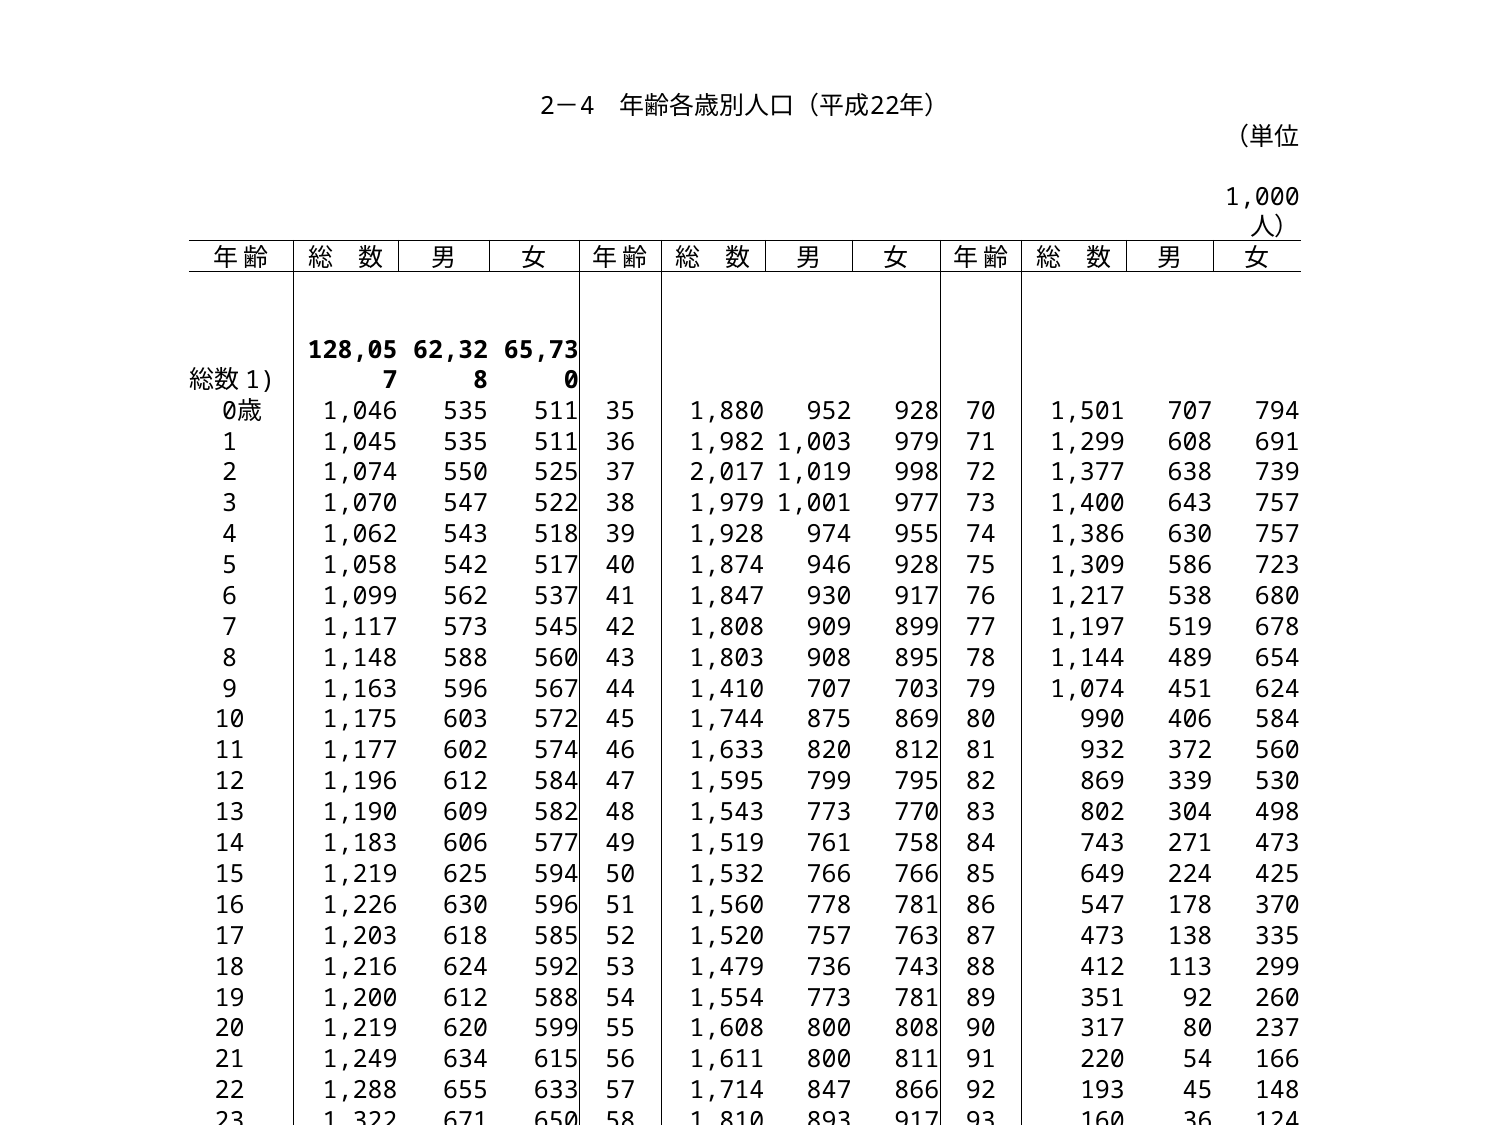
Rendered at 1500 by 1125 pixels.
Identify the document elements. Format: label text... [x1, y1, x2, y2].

table_cell [270, 795, 293, 826]
table_cell 37 [580, 455, 661, 486]
table_cell 12 [189, 764, 270, 795]
table_cell 5 [189, 548, 270, 579]
table_cell 596 [398, 671, 489, 702]
table_cell 1,744 [662, 702, 765, 733]
table_cell 93 [941, 1104, 1021, 1125]
table_cell 525 [489, 455, 579, 486]
table_cell 624 [1213, 671, 1301, 702]
table_cell 44 [580, 671, 661, 702]
table_cell （単位 1,000人） [1213, 120, 1301, 240]
table_cell 237 [1213, 1011, 1301, 1042]
table_cell 81 [941, 733, 1021, 764]
table_cell [1126, 120, 1213, 240]
table_cell 1,144 [1022, 640, 1126, 671]
table_cell 530 [1213, 764, 1301, 795]
table_cell 9 [189, 671, 270, 702]
table_cell 80 [1126, 1011, 1213, 1042]
table_cell 1,219 [294, 1011, 398, 1042]
table_cell 93 [969, 1113, 976, 1121]
table_cell 511 [489, 393, 579, 424]
table_cell 781 [853, 887, 940, 918]
table_cell 979 [853, 424, 940, 455]
table_cell 584 [1213, 702, 1301, 733]
table_cell 1,874 [662, 548, 765, 579]
table_cell 45 [1126, 1073, 1213, 1104]
table_cell 271 [1126, 826, 1213, 856]
table_cell 955 [853, 517, 940, 548]
table_cell 560 [1213, 733, 1301, 764]
table_cell 875 [765, 702, 853, 733]
table_cell 1,880 [662, 393, 765, 424]
table_cell [270, 393, 293, 424]
table_cell 691 [1213, 424, 1301, 455]
table_cell [941, 332, 1021, 393]
table_cell 498 [1213, 795, 1301, 826]
table_cell 535 [398, 393, 489, 424]
table_cell 57 [580, 1073, 661, 1104]
table_cell 547 [1022, 887, 1126, 918]
table_cell 1,501 [1022, 393, 1126, 424]
table_cell 1 [189, 424, 270, 455]
table_cell 0歳 [189, 393, 270, 424]
table_cell [853, 120, 940, 240]
table_cell 707 [1126, 393, 1213, 424]
table_cell 990 [1022, 702, 1126, 733]
table_cell 1,099 [294, 579, 398, 609]
table_cell 1,196 [294, 764, 398, 795]
table_cell 1,217 [1022, 579, 1126, 609]
table_cell [1213, 332, 1301, 393]
table_cell 73 [941, 486, 1021, 517]
table_cell 78 [941, 640, 1021, 671]
table_cell 761 [765, 826, 853, 856]
table_cell 70 [941, 393, 1021, 424]
table_cell [293, 120, 398, 240]
table_cell 92 [941, 1073, 1021, 1104]
table_cell 76 [941, 579, 1021, 609]
table_cell 930 [765, 579, 853, 609]
table_cell 612 [398, 764, 489, 795]
table_cell 766 [853, 856, 940, 887]
table_cell 1,045 [294, 424, 398, 455]
table_cell 847 [765, 1073, 853, 1104]
table_cell 1,183 [294, 826, 398, 856]
table_cell 299 [1213, 949, 1301, 980]
table_cell 55 [580, 1011, 661, 1042]
table_cell 650 [489, 1104, 579, 1125]
table_cell 16 [189, 887, 270, 918]
table_cell 85 [941, 856, 1021, 887]
table_cell 1,216 [294, 949, 398, 980]
table_cell 766 [765, 856, 853, 887]
table_cell 1,979 [662, 486, 765, 517]
table_cell 160 [1022, 1104, 1126, 1125]
table_cell 128,057 [294, 332, 398, 393]
table_cell 678 [1213, 609, 1301, 640]
table_cell 372 [1126, 733, 1213, 764]
table_cell 946 [765, 548, 853, 579]
table_cell 618 [398, 918, 489, 949]
table_cell 522 [489, 486, 579, 517]
table_cell 615 [489, 1042, 579, 1073]
table_cell 18 [189, 949, 270, 980]
table_cell [1022, 332, 1126, 393]
table_cell 535 [398, 424, 489, 455]
table_cell 1,288 [294, 1073, 398, 1104]
table_cell [1126, 272, 1213, 332]
table_cell 総 数 [294, 241, 398, 271]
table_cell 586 [1126, 548, 1213, 579]
table_cell 649 [1022, 856, 1126, 887]
table_cell 550 [398, 455, 489, 486]
table_cell 743 [1022, 826, 1126, 856]
table_cell [580, 120, 661, 240]
table_cell 62,328 [398, 332, 489, 393]
table_cell 1,200 [294, 980, 398, 1011]
table_cell [270, 1042, 293, 1073]
table_header 2－4 年齢各歳別人口（平成22年） [189, 89, 1301, 120]
table_cell 866 [853, 1073, 940, 1104]
table_cell 46 [580, 733, 661, 764]
table_cell 608 [1126, 424, 1213, 455]
table_cell 65,730 [489, 332, 579, 393]
table_cell 47 [580, 764, 661, 795]
table_cell 707 [765, 671, 853, 702]
table_cell [941, 272, 1021, 332]
table_cell 634 [398, 1042, 489, 1073]
table_cell 820 [765, 733, 853, 764]
table_cell 1,070 [294, 486, 398, 517]
table_cell 928 [853, 393, 940, 424]
table_cell 1,249 [294, 1042, 398, 1073]
table_cell 588 [489, 980, 579, 1011]
table_cell 800 [765, 1042, 853, 1073]
table_cell 633 [489, 1073, 579, 1104]
table_cell 1,928 [662, 517, 765, 548]
table_cell [1126, 332, 1213, 393]
table_cell [270, 980, 293, 1011]
table_cell 743 [853, 949, 940, 980]
table_cell [853, 332, 940, 393]
table_cell 917 [853, 1104, 940, 1125]
table_cell 84 [941, 826, 1021, 856]
table_cell [189, 272, 270, 332]
table_cell 79 [941, 671, 1021, 702]
table_cell 802 [1022, 795, 1126, 826]
table_cell 80 [941, 702, 1021, 733]
table_cell 1,117 [294, 609, 398, 640]
table_cell 609 [398, 795, 489, 826]
table_cell 778 [765, 887, 853, 918]
table_cell [580, 332, 661, 393]
table_cell 35 [580, 393, 661, 424]
table_cell 425 [1213, 856, 1301, 887]
table_cell [270, 1073, 293, 1104]
table_cell [270, 120, 293, 240]
table_cell [580, 272, 661, 332]
table_cell 537 [489, 579, 579, 609]
table_cell 91 [941, 1042, 1021, 1073]
table_cell 1,386 [1022, 517, 1126, 548]
table_cell 43 [580, 640, 661, 671]
table_cell 1,543 [662, 795, 765, 826]
table_cell 812 [853, 733, 940, 764]
table_cell 49 [580, 826, 661, 856]
table_cell 928 [853, 548, 940, 579]
table_cell 138 [1126, 918, 1213, 949]
table_cell 795 [853, 764, 940, 795]
table_cell 451 [1126, 671, 1213, 702]
table_cell [765, 332, 853, 393]
table_cell 1,377 [1022, 455, 1126, 486]
table_cell 17 [189, 918, 270, 949]
table_cell 1,197 [1022, 609, 1126, 640]
table_cell 1,595 [662, 764, 765, 795]
table_cell 406 [1126, 702, 1213, 733]
table_cell 36 [1126, 1104, 1213, 1125]
table_cell [270, 826, 293, 856]
table_cell 1,175 [294, 702, 398, 733]
table_cell 39 [580, 517, 661, 548]
table_cell 53 [580, 949, 661, 980]
table_cell 1,163 [294, 671, 398, 702]
table_cell 799 [765, 764, 853, 795]
table_cell 58 [580, 1104, 661, 1125]
table_cell 757 [1213, 486, 1301, 517]
table_cell 113 [1126, 949, 1213, 980]
table_cell 582 [489, 795, 579, 826]
table_cell 1,633 [662, 733, 765, 764]
table_cell 1,309 [1022, 548, 1126, 579]
table_cell 917 [853, 579, 940, 609]
table_cell 895 [853, 640, 940, 671]
table_cell 87 [941, 918, 1021, 949]
table_cell 899 [853, 609, 940, 640]
table_cell [1213, 272, 1301, 332]
table_cell 567 [489, 671, 579, 702]
table_cell 74 [941, 517, 1021, 548]
table_cell 603 [398, 702, 489, 733]
table_cell 339 [1126, 764, 1213, 795]
table_cell 543 [398, 517, 489, 548]
table_cell 56 [580, 1042, 661, 1073]
table_cell 998 [853, 455, 940, 486]
table_cell 643 [1126, 486, 1213, 517]
table_cell 女 [490, 241, 579, 271]
table_cell [489, 272, 579, 332]
table_cell 総数 1) [189, 332, 293, 393]
table_cell 1,190 [294, 795, 398, 826]
table_cell 473 [1022, 918, 1126, 949]
table_cell 952 [765, 393, 853, 424]
table_cell 1,019 [765, 455, 853, 486]
table_cell 489 [1126, 640, 1213, 671]
table_cell 588 [398, 640, 489, 671]
table_cell 1,608 [662, 1011, 765, 1042]
table_cell [270, 949, 293, 980]
table_cell 224 [1126, 856, 1213, 887]
table_cell 585 [489, 918, 579, 949]
table_cell [398, 272, 489, 332]
table_cell 6 [189, 579, 270, 609]
table_cell 4 [189, 517, 270, 548]
table_cell 1,074 [294, 455, 398, 486]
table_cell 2,017 [662, 455, 765, 486]
table_cell [270, 733, 293, 764]
table_cell 88 [941, 949, 1021, 980]
table_cell 1,177 [294, 733, 398, 764]
table_cell 573 [398, 609, 489, 640]
table_cell 370 [1213, 887, 1301, 918]
table_cell 1,003 [765, 424, 853, 455]
table_cell 517 [489, 548, 579, 579]
table_cell 770 [853, 795, 940, 826]
table_cell 72 [941, 455, 1021, 486]
table_cell 1,001 [765, 486, 853, 517]
table_cell 592 [489, 949, 579, 980]
table_cell 908 [765, 640, 853, 671]
table_cell 625 [398, 856, 489, 887]
table_cell [662, 272, 765, 332]
table_cell 335 [1213, 918, 1301, 949]
table_cell 594 [489, 856, 579, 887]
table_cell 317 [1022, 1011, 1126, 1042]
table_cell 83 [941, 795, 1021, 826]
table_cell 473 [1213, 826, 1301, 856]
table_cell 15 [189, 856, 270, 887]
table_cell 20 [189, 1011, 270, 1042]
table_cell 1,400 [1022, 486, 1126, 517]
table_cell 48 [580, 795, 661, 826]
table_cell 86 [941, 887, 1021, 918]
table_cell 800 [765, 1011, 853, 1042]
table_cell 52 [580, 918, 661, 949]
table_cell 1,410 [662, 671, 765, 702]
table_cell 545 [489, 609, 579, 640]
table_cell 577 [489, 826, 579, 856]
table_cell 23 [189, 1104, 270, 1125]
table_cell 14 [189, 826, 270, 856]
table_cell 男 [399, 241, 489, 271]
table_cell [270, 702, 293, 733]
table_cell [661, 120, 765, 240]
table_cell [489, 120, 580, 240]
table_cell [1022, 120, 1126, 240]
table_cell [294, 272, 398, 332]
table_cell 869 [853, 702, 940, 733]
table_cell 77 [941, 609, 1021, 640]
table_cell 1,074 [1022, 671, 1126, 702]
table_cell 1,299 [1022, 424, 1126, 455]
table_cell 974 [765, 517, 853, 548]
table_cell 1,519 [662, 826, 765, 856]
table_cell 624 [398, 949, 489, 980]
table_cell [270, 548, 293, 579]
table_cell 42 [580, 609, 661, 640]
table_cell 654 [1213, 640, 1301, 671]
table_cell 1,611 [662, 1042, 765, 1073]
table_cell 304 [1126, 795, 1213, 826]
table_cell 総 数 [1022, 241, 1126, 271]
table_cell [765, 120, 853, 240]
table_cell 620 [398, 1011, 489, 1042]
table_cell 1,808 [662, 609, 765, 640]
table_cell [398, 120, 489, 240]
table_cell 758 [853, 826, 940, 856]
table_cell [270, 887, 293, 918]
table_cell 1,062 [294, 517, 398, 548]
table_cell 547 [398, 486, 489, 517]
table_cell 739 [1213, 455, 1301, 486]
table_cell 1,046 [294, 393, 398, 424]
table_cell 260 [1213, 980, 1301, 1011]
table_cell [662, 332, 765, 393]
table_cell 1,322 [294, 1104, 398, 1125]
table_cell 7 [189, 609, 270, 640]
table_cell 女 [853, 241, 940, 271]
table_cell 519 [1126, 609, 1213, 640]
table_cell [853, 272, 940, 332]
table_cell 538 [1126, 579, 1213, 609]
table_cell 54 [580, 980, 661, 1011]
table_cell 757 [765, 918, 853, 949]
table_cell [940, 120, 1022, 240]
table_cell 680 [1213, 579, 1301, 609]
table_cell [270, 486, 293, 517]
table_cell 13 [189, 795, 270, 826]
table_cell 75 [941, 548, 1021, 579]
table_cell 596 [489, 887, 579, 918]
table_cell 763 [853, 918, 940, 949]
table_cell 82 [941, 764, 1021, 795]
table_cell 女 [1214, 241, 1301, 271]
table_cell [270, 424, 293, 455]
table_cell 574 [489, 733, 579, 764]
table_cell [270, 455, 293, 486]
table_cell 36 [1201, 1119, 1208, 1125]
table_cell 220 [1022, 1042, 1126, 1073]
table_cell 1,714 [662, 1073, 765, 1104]
table_cell 630 [1126, 517, 1213, 548]
table_cell 412 [1022, 949, 1126, 980]
table_cell 148 [1213, 1073, 1301, 1104]
table_cell 年 齢 [941, 241, 1021, 271]
table_cell 584 [489, 764, 579, 795]
table_cell 893 [765, 1104, 853, 1125]
table_cell 932 [1022, 733, 1126, 764]
table_cell 773 [765, 795, 853, 826]
table_cell 178 [1126, 887, 1213, 918]
table_cell 51 [580, 887, 661, 918]
table_cell [1022, 272, 1126, 332]
table_cell [270, 1104, 293, 1125]
table_cell 977 [853, 486, 940, 517]
table_cell [189, 120, 270, 240]
table_cell 166 [1213, 1042, 1301, 1073]
table_cell 22 [189, 1073, 270, 1104]
table_cell 606 [398, 826, 489, 856]
table_cell 671 [398, 1104, 489, 1125]
table_cell 54 [1126, 1042, 1213, 1073]
table_cell [270, 764, 293, 795]
table_cell 年 齢 [189, 241, 293, 271]
table_cell [270, 517, 293, 548]
table_cell [765, 272, 853, 332]
table_cell 655 [398, 1073, 489, 1104]
table_cell 1,982 [662, 424, 765, 455]
table_cell [270, 671, 293, 702]
table_cell 男 [1127, 241, 1213, 271]
table_cell 1,058 [294, 548, 398, 579]
table_cell 89 [941, 980, 1021, 1011]
table_cell 1,203 [294, 918, 398, 949]
table_cell 41 [580, 579, 661, 609]
table_cell 50 [580, 856, 661, 887]
table_cell 781 [853, 980, 940, 1011]
table_cell 602 [398, 733, 489, 764]
table_cell 638 [1126, 455, 1213, 486]
table_cell 年 齢 [580, 241, 661, 271]
table_cell 572 [489, 702, 579, 733]
table_cell 909 [765, 609, 853, 640]
table_cell 124 [1213, 1104, 1301, 1125]
table_cell 8 [189, 640, 270, 671]
table_cell 1,803 [662, 640, 765, 671]
table_cell 11 [189, 733, 270, 764]
table_cell [270, 1011, 293, 1042]
table_cell 811 [853, 1042, 940, 1073]
table_cell 36 [580, 424, 661, 455]
table_cell 19 [189, 980, 270, 1011]
table_cell 869 [1022, 764, 1126, 795]
table_cell 560 [489, 640, 579, 671]
table_cell 90 [941, 1011, 1021, 1042]
table_cell 562 [398, 579, 489, 609]
table_cell 45 [580, 702, 661, 733]
table_cell 794 [1213, 393, 1301, 424]
table_cell 808 [853, 1011, 940, 1042]
table_cell 総 数 [662, 241, 765, 271]
table_cell 630 [398, 887, 489, 918]
table_cell 1,554 [662, 980, 765, 1011]
table_cell 21 [189, 1042, 270, 1073]
table_cell 518 [489, 517, 579, 548]
table_cell [270, 609, 293, 640]
table_cell 612 [398, 980, 489, 1011]
table_cell 193 [1022, 1073, 1126, 1104]
table_cell 1,847 [662, 579, 765, 609]
table_cell 3 [189, 486, 270, 517]
table_cell [270, 918, 293, 949]
table_cell 773 [765, 980, 853, 1011]
table_cell [270, 272, 293, 332]
table_cell 1,810 [662, 1104, 765, 1125]
table_cell 男 [766, 241, 852, 271]
table_cell 92 [1126, 980, 1213, 1011]
table_cell 2 [189, 455, 270, 486]
table_cell 1,479 [662, 949, 765, 980]
table_cell 511 [489, 424, 579, 455]
table_cell 736 [765, 949, 853, 980]
table_cell 38 [580, 486, 661, 517]
table_cell 1,520 [662, 918, 765, 949]
table_cell 40 [580, 548, 661, 579]
table_cell 542 [398, 548, 489, 579]
table_cell 351 [1022, 980, 1126, 1011]
table_cell 1,532 [662, 856, 765, 887]
table_cell 1,219 [294, 856, 398, 887]
table_cell [270, 856, 293, 887]
table_cell 757 [1213, 517, 1301, 548]
table_cell 71 [941, 424, 1021, 455]
table_cell 723 [1213, 548, 1301, 579]
table_cell 703 [853, 671, 940, 702]
table_cell 1,560 [662, 887, 765, 918]
table_cell 599 [489, 1011, 579, 1042]
table_cell [270, 579, 293, 609]
table_cell 10 [189, 702, 270, 733]
table_cell 1,226 [294, 887, 398, 918]
table_cell [270, 640, 293, 671]
table_cell 1,148 [294, 640, 398, 671]
